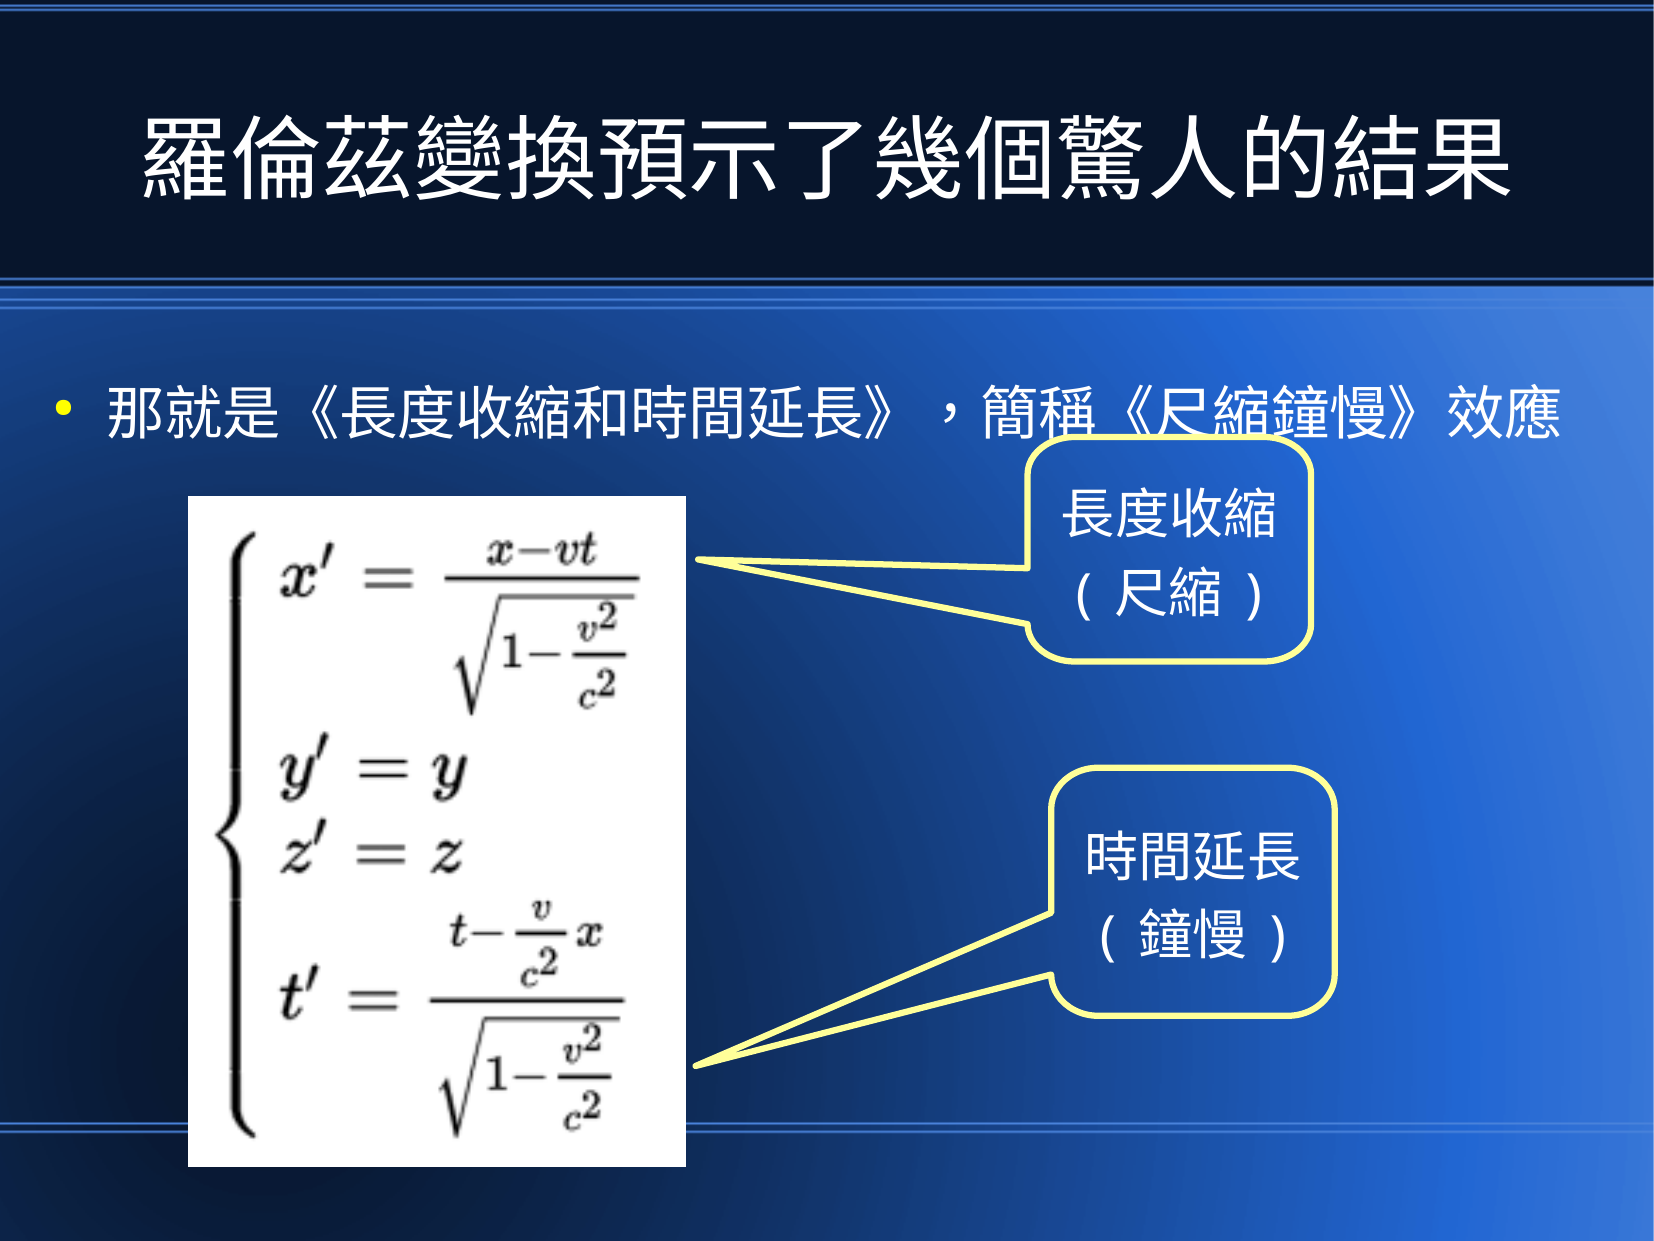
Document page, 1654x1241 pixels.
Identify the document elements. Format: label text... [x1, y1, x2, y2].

title 羅倫茲變換預示了幾個驚人的結果 [82, 49, 1571, 257]
text_box 長度收縮 (尺縮) [698, 437, 1312, 662]
picture [188, 496, 686, 1167]
list 那就是《長度收縮和時間延長》，簡稱《尺縮鐘慢》效應 [35, 325, 1595, 1241]
text_box 時間延長 (鐘慢) [695, 767, 1335, 1067]
picture [0, 0, 1654, 1241]
